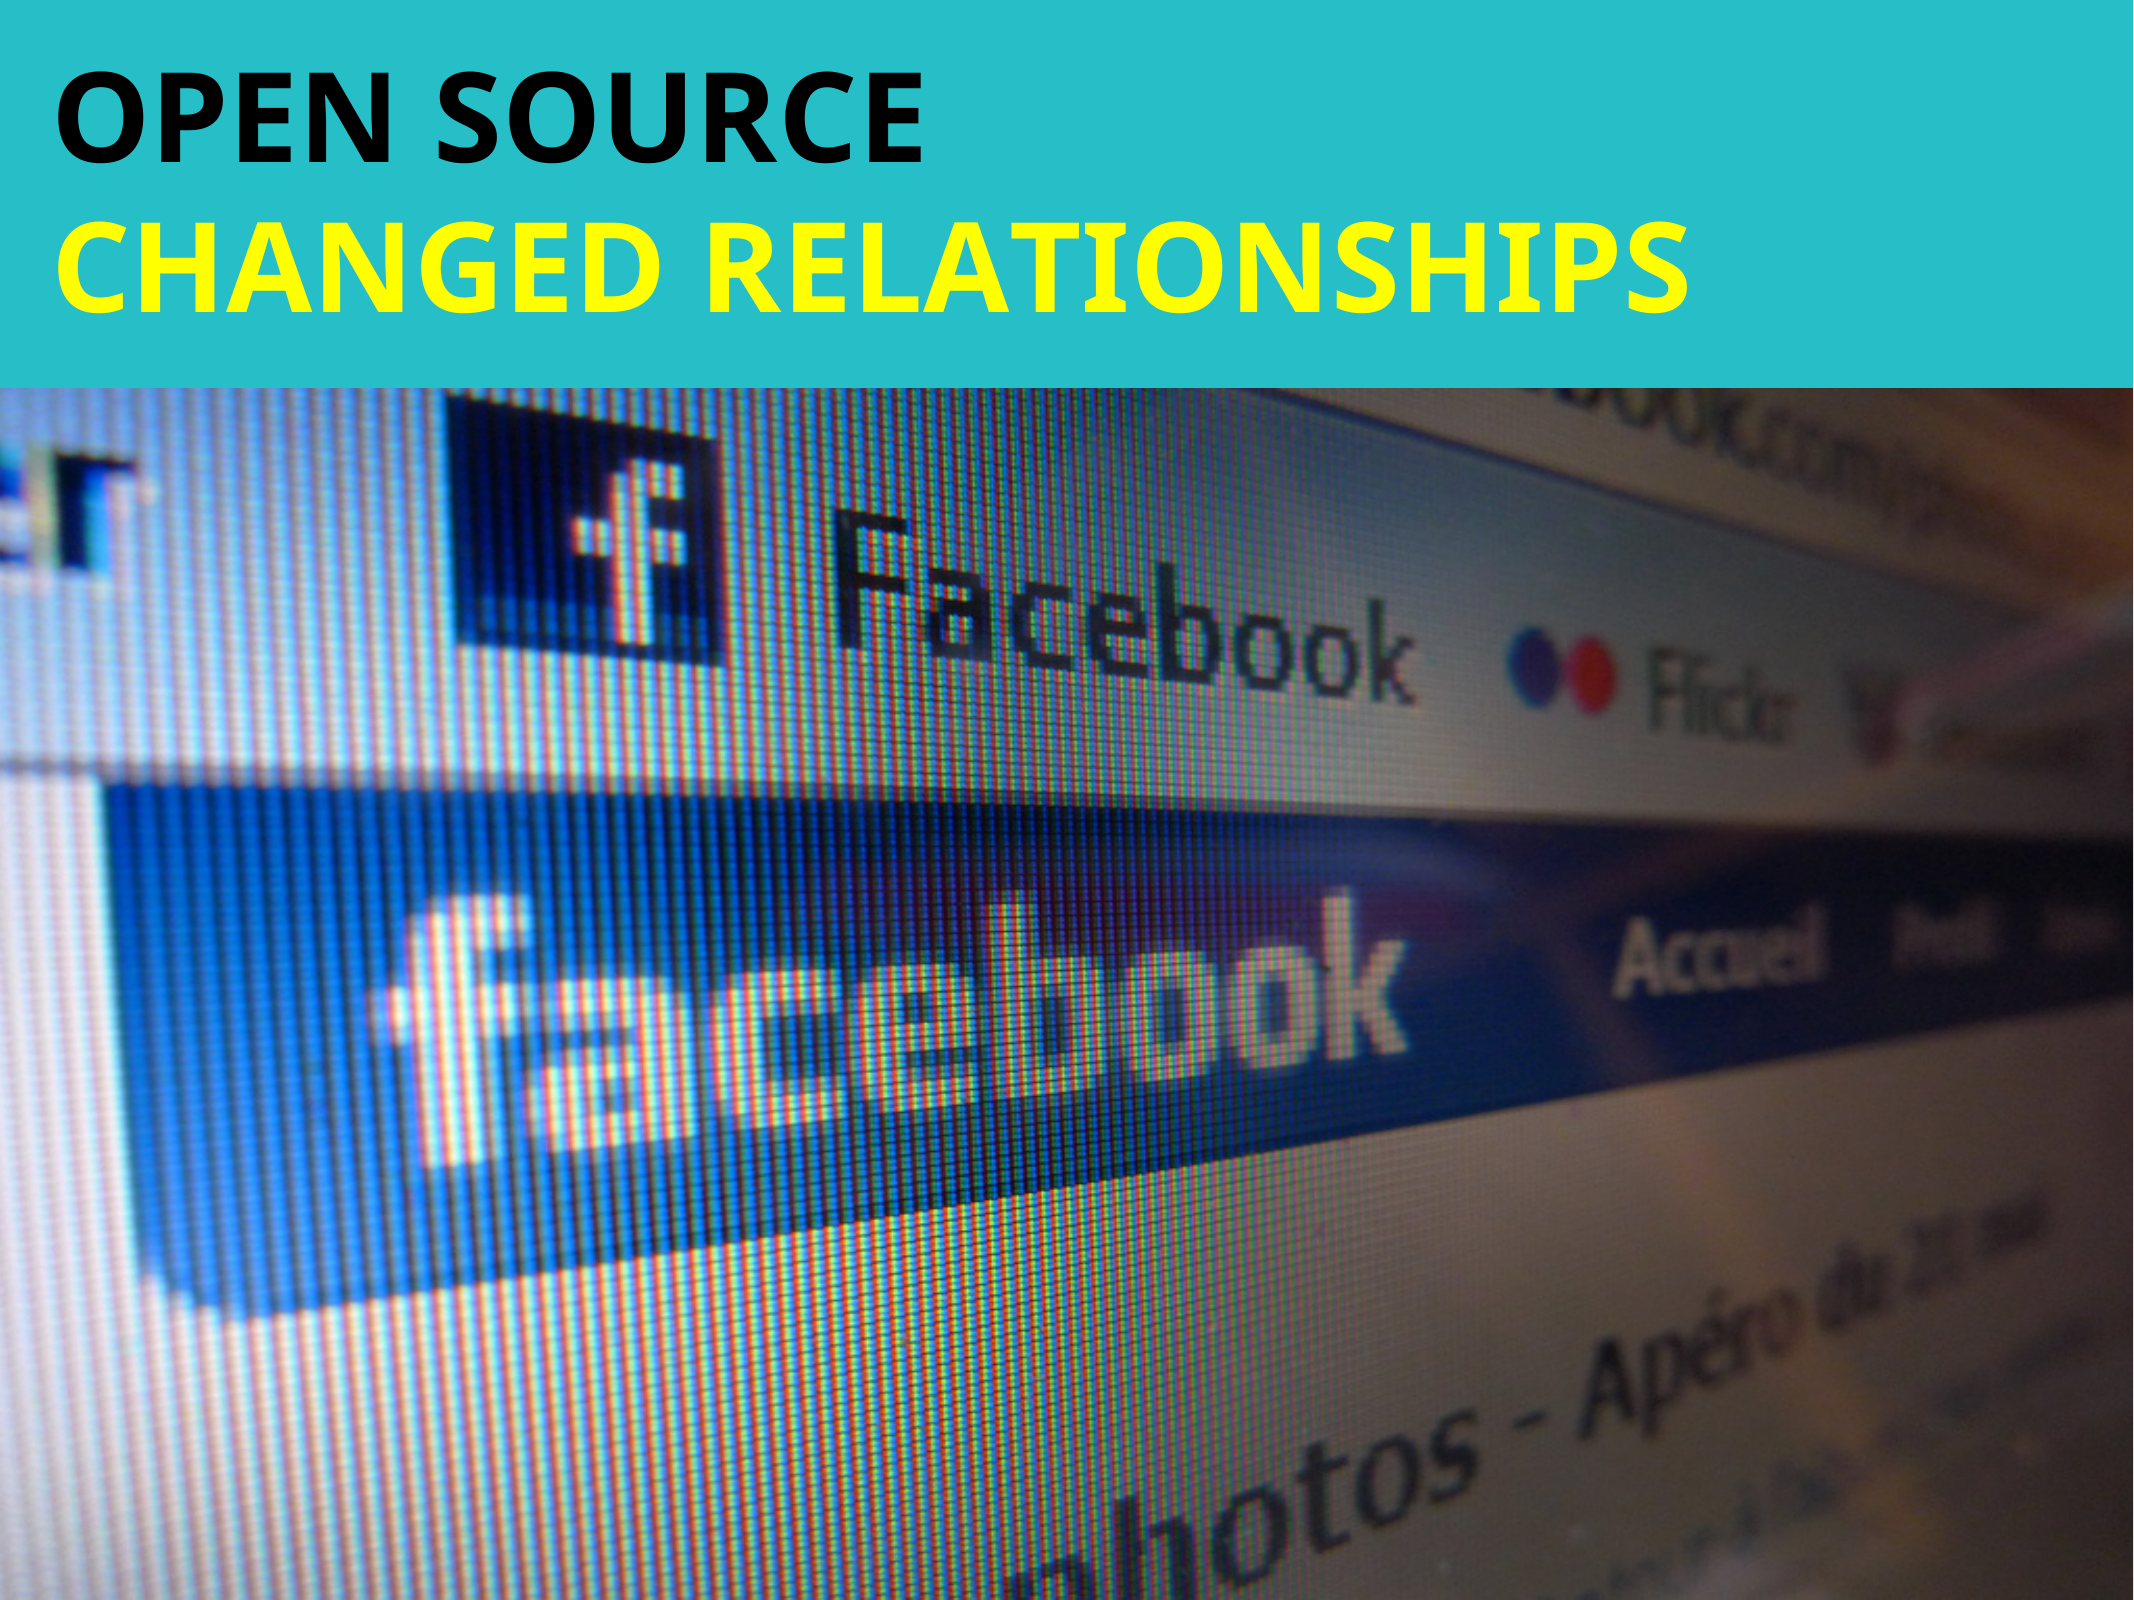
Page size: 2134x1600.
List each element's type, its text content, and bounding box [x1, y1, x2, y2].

text_box OPEN SOURCE CHANGED RELATIONSHIPS [41, 37, 2080, 388]
picture [0, 388, 2134, 1600]
